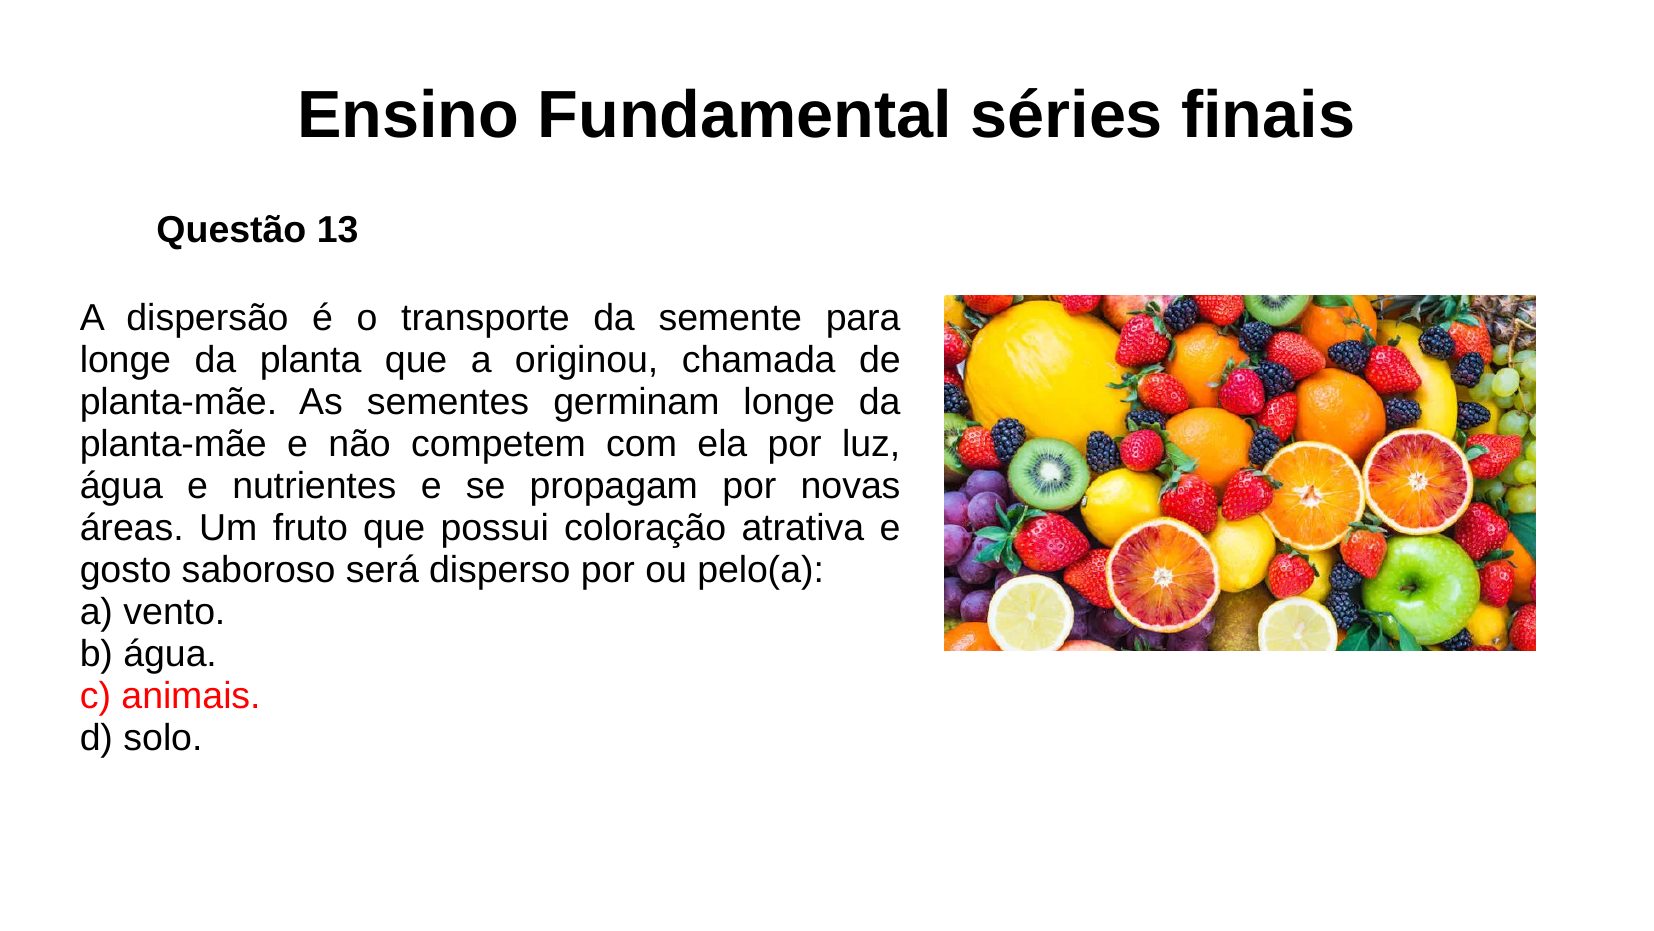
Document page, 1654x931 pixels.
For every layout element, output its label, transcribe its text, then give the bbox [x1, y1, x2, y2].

picture [944, 295, 1536, 651]
text_box Questão 13 [141, 200, 839, 258]
text_box A dispersão é o transporte da semente para longe da planta que a originou, chamada de planta-mãe. As sementes germinam longe da planta-mãe e não competem com ela por luz, água e nutrientes e se propagam por novas áreas. Um fruto que possui coloração atrativa e gosto saboroso será disperso por ou pelo(a): a) vento. b) água. c) animais. d) solo. [64, 289, 916, 809]
title Ensino Fundamental séries finais [82, 37, 1571, 193]
